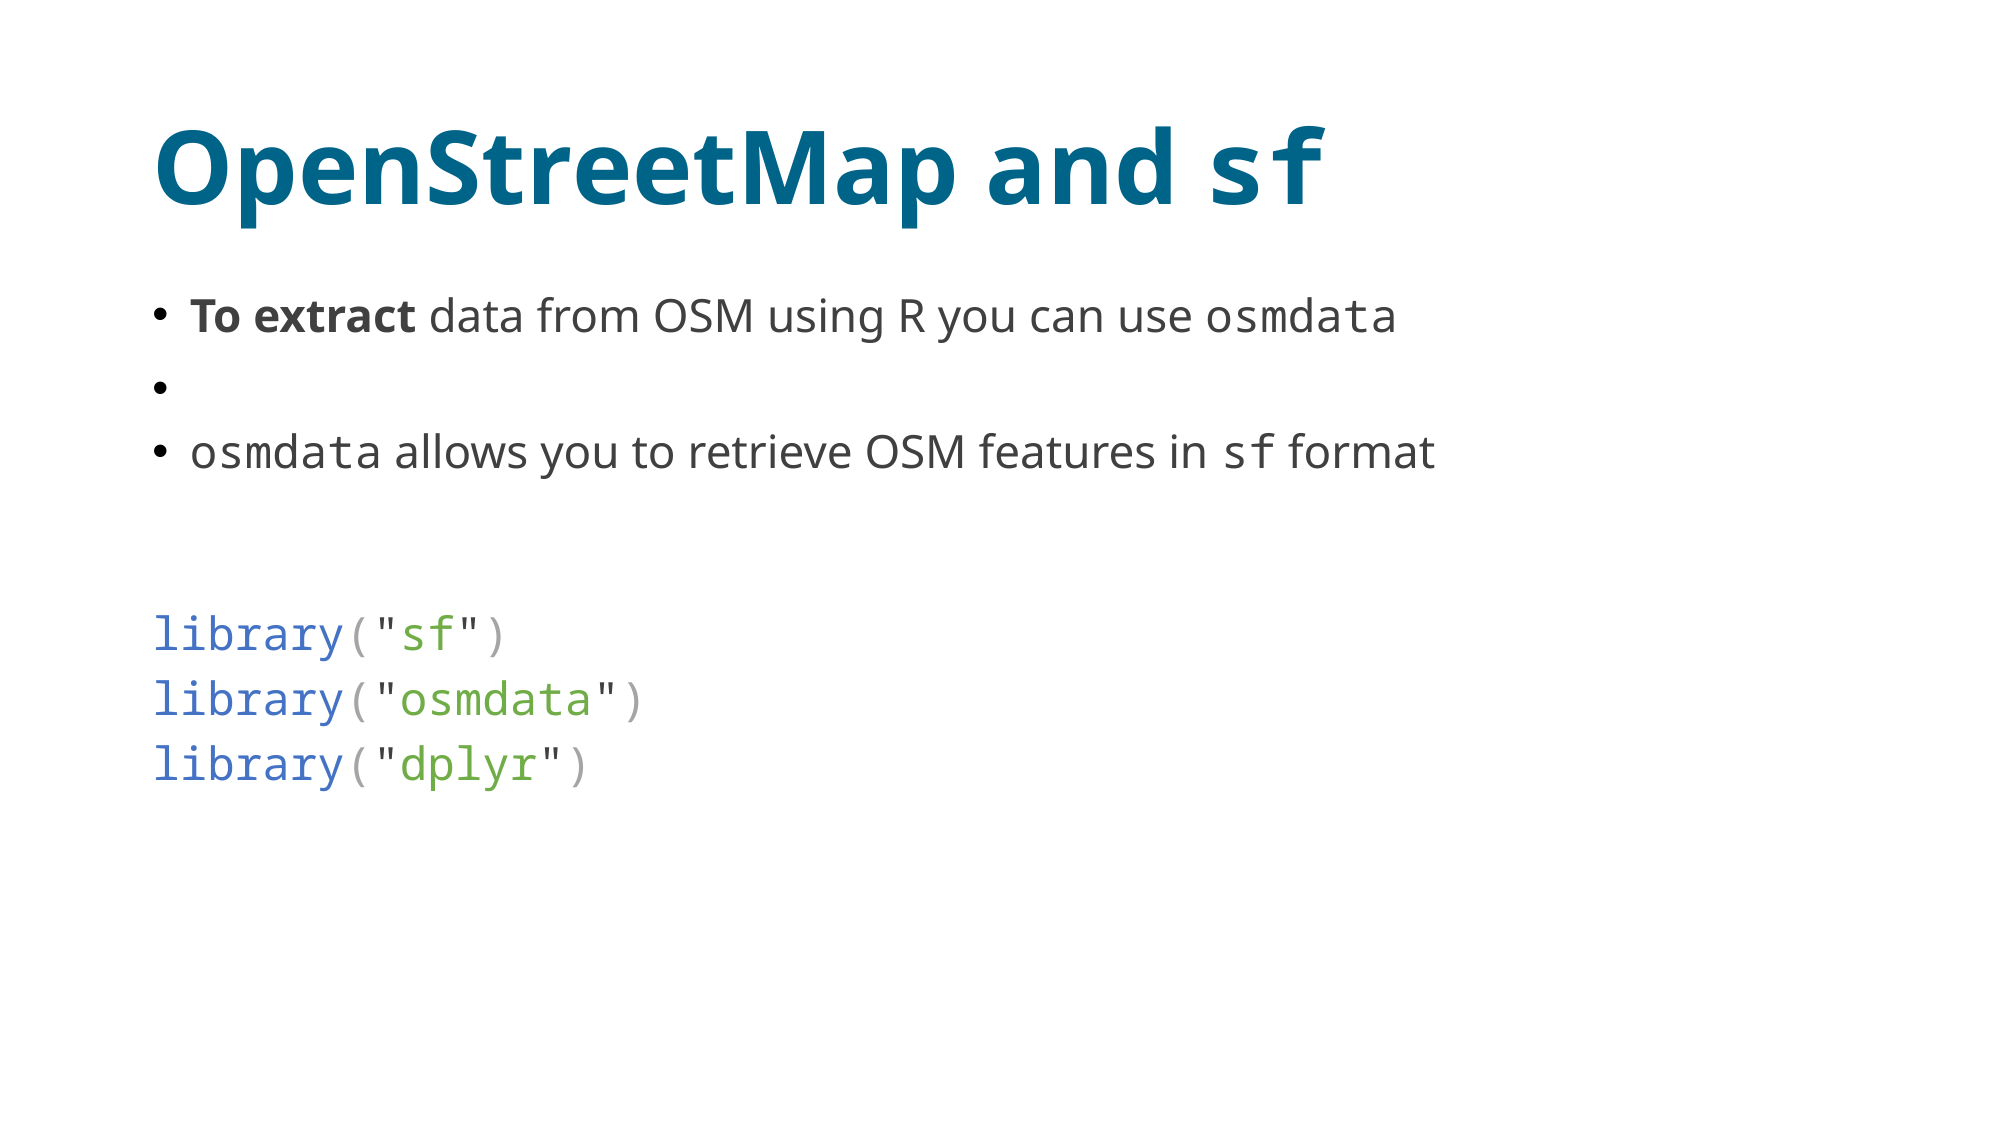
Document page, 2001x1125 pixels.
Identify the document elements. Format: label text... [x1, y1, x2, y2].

text_box library("sf") library("osmdata") library("dplyr") [137, 608, 1863, 836]
list To extract data from OSM using R you can use osmdata osmdata allows you to retrieve OSM features in sf format [137, 289, 1863, 517]
title OpenStreetMap and sf [137, 50, 1892, 278]
